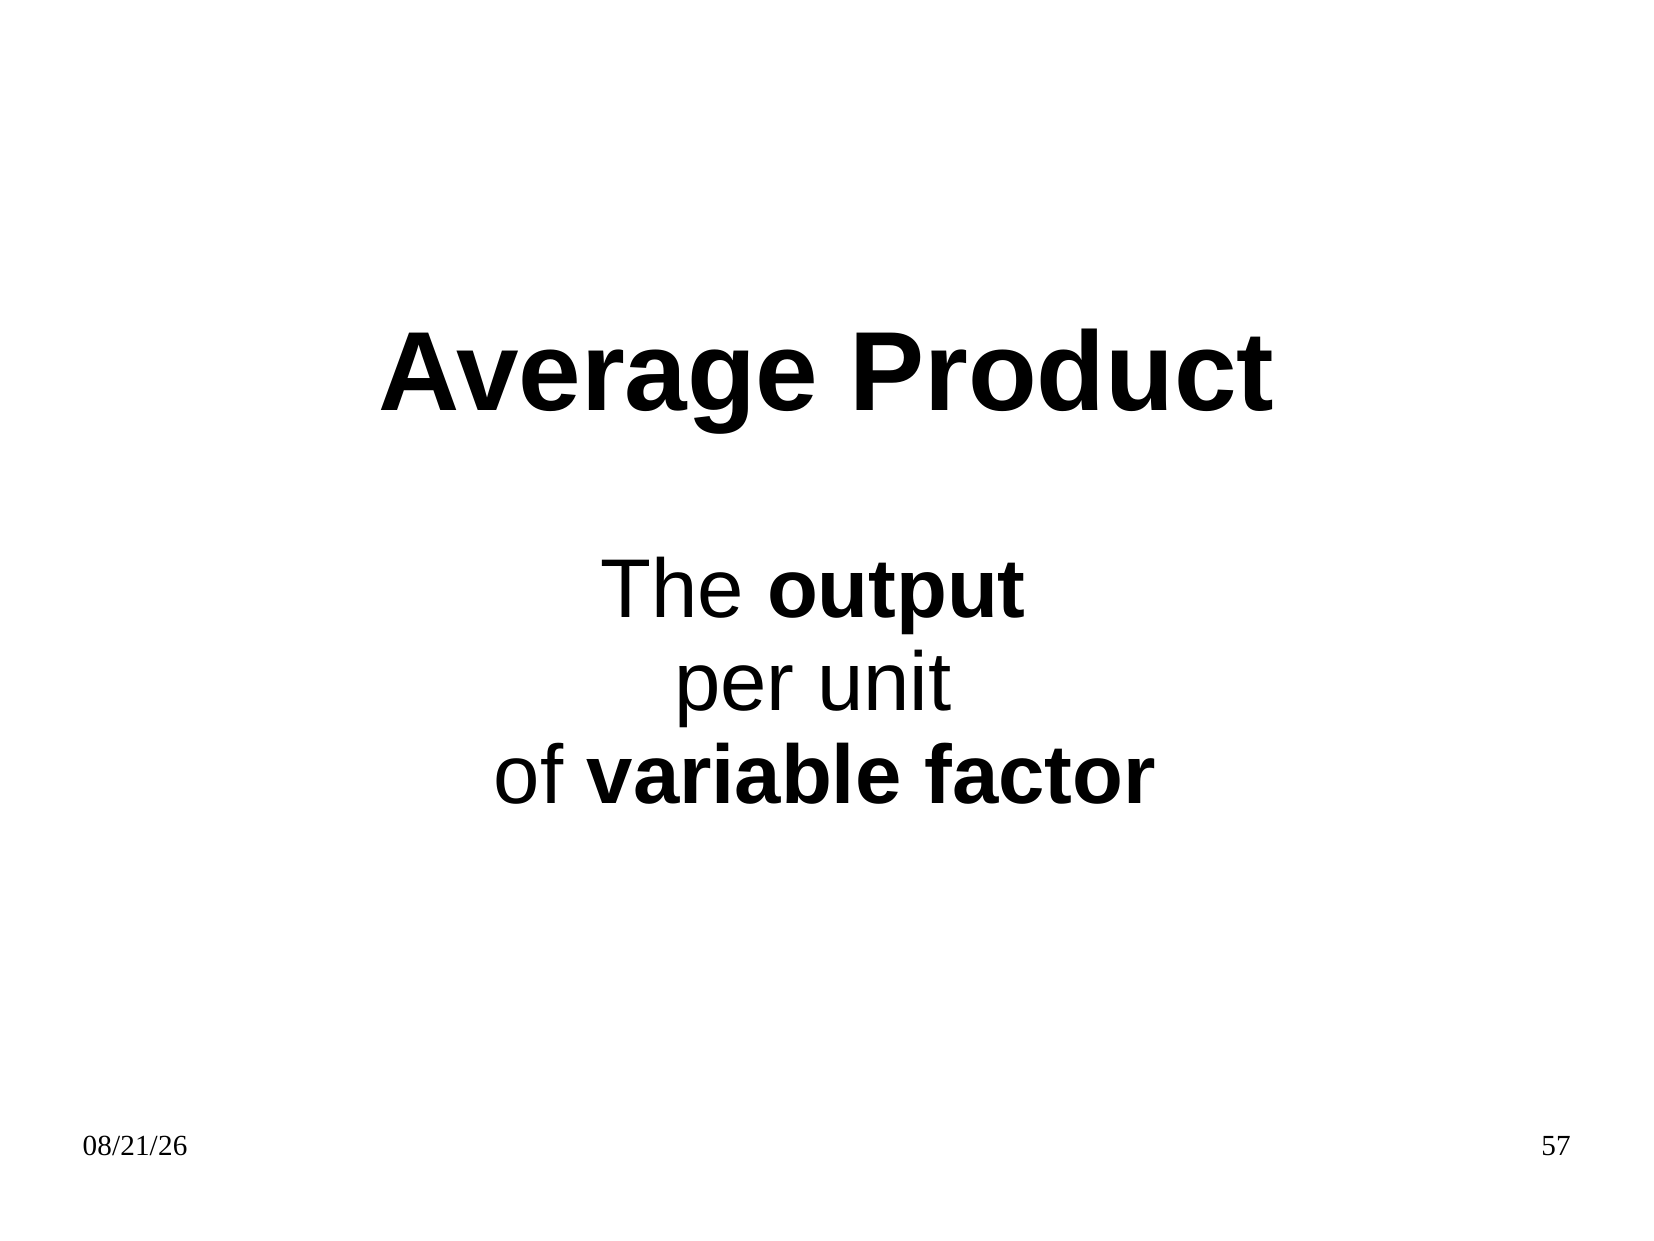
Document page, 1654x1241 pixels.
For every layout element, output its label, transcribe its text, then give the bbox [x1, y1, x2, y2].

title Average Product [82, 267, 1571, 476]
subtitle The output per unit of variable factor [80, 542, 1570, 822]
